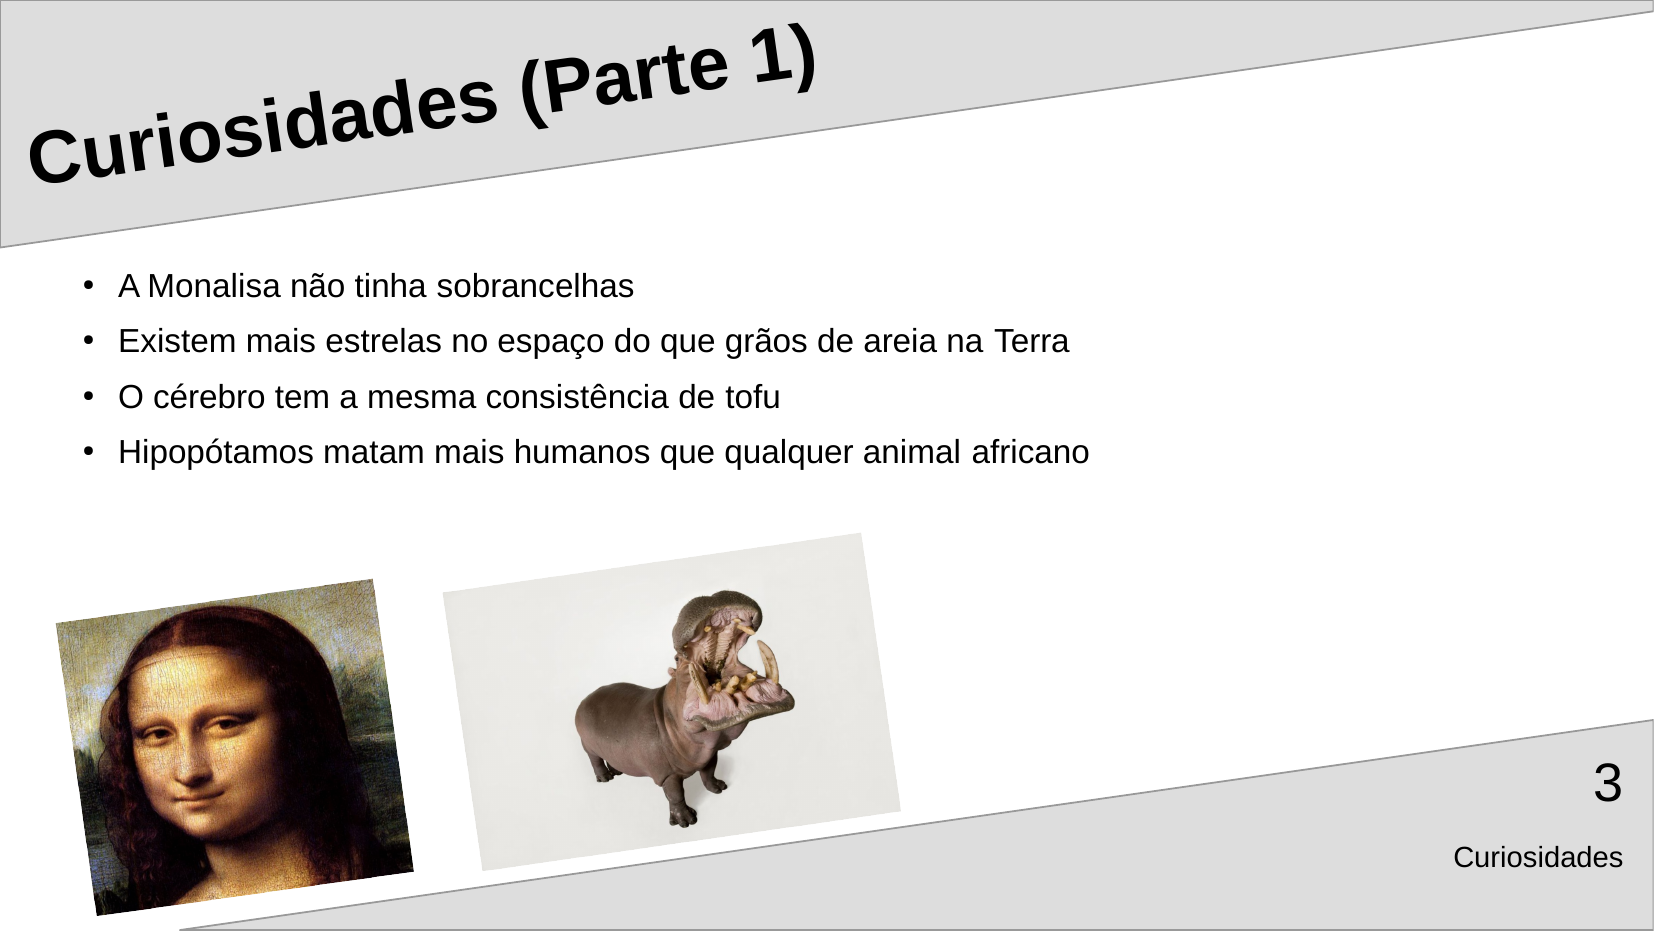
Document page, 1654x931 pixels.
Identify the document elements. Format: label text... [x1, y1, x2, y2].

picture [55, 578, 414, 916]
title Curiosidades (Parte 1) [16, 0, 1501, 239]
list A Monalisa não tinha sobrancelhas Existem mais estrelas no espaço do que grãos de areia na Terra O cérebro tem a mesma consistência de tofu Hipopótamos matam mais humanos que qualquer animal africano [82, 248, 1205, 473]
picture [442, 532, 901, 871]
